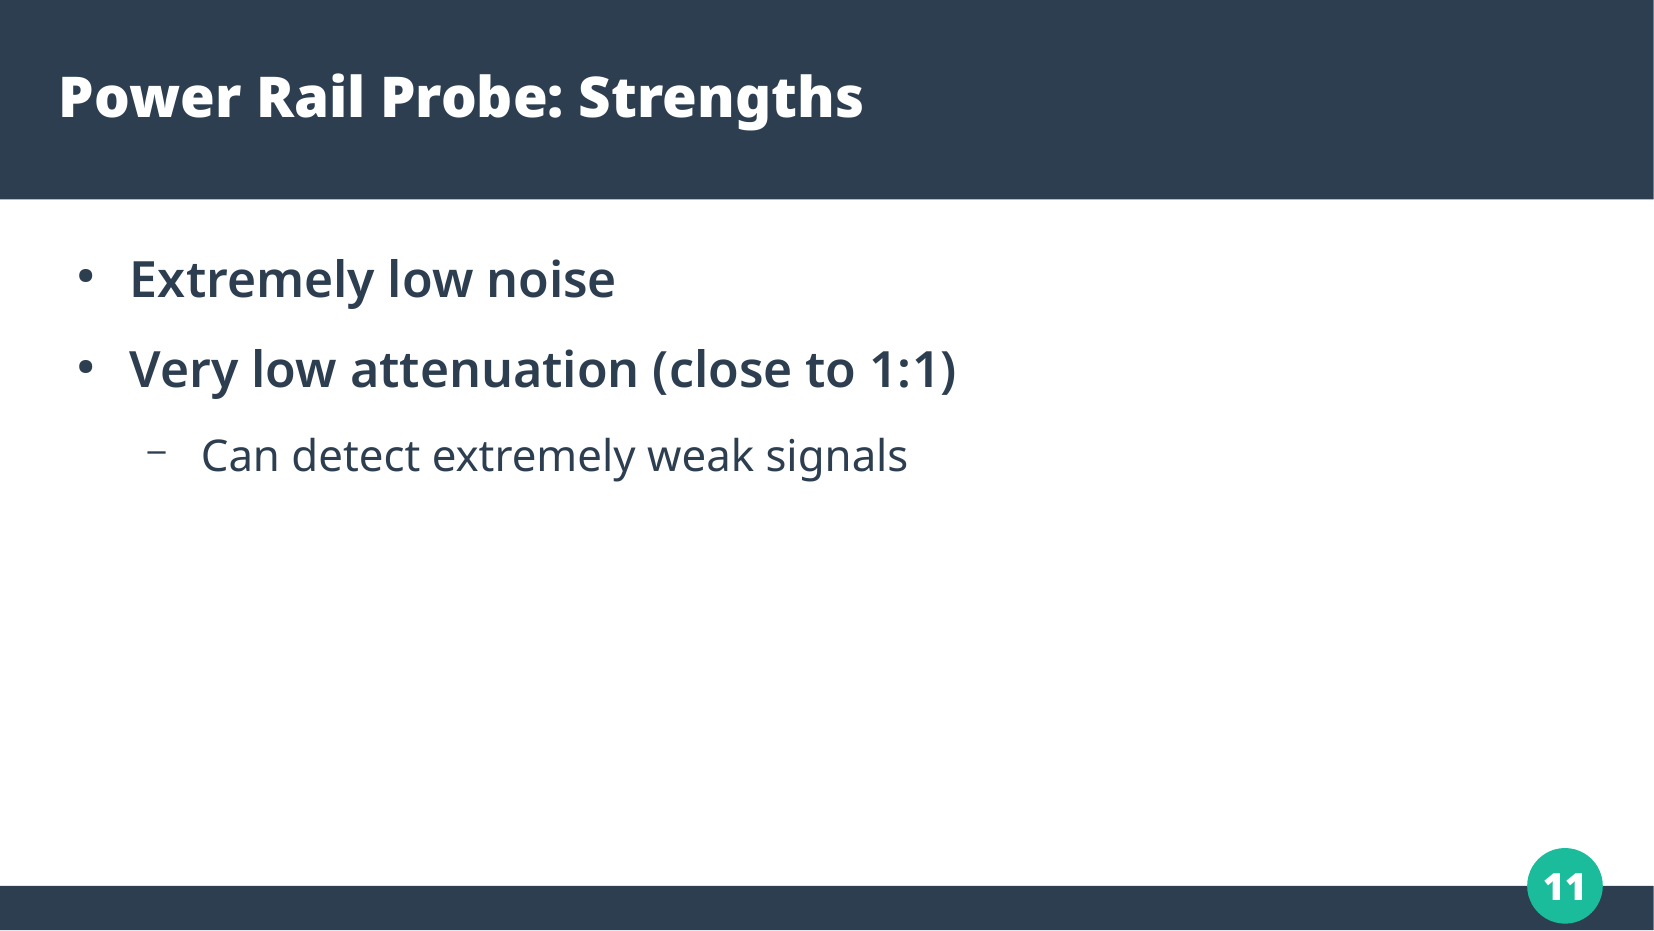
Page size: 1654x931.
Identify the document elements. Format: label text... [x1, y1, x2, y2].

title Power Rail Probe: Strengths [59, 37, 1595, 155]
list Extremely low noise Very low attenuation (close to 1:1) Can detect extremely weak signals [59, 243, 1595, 864]
